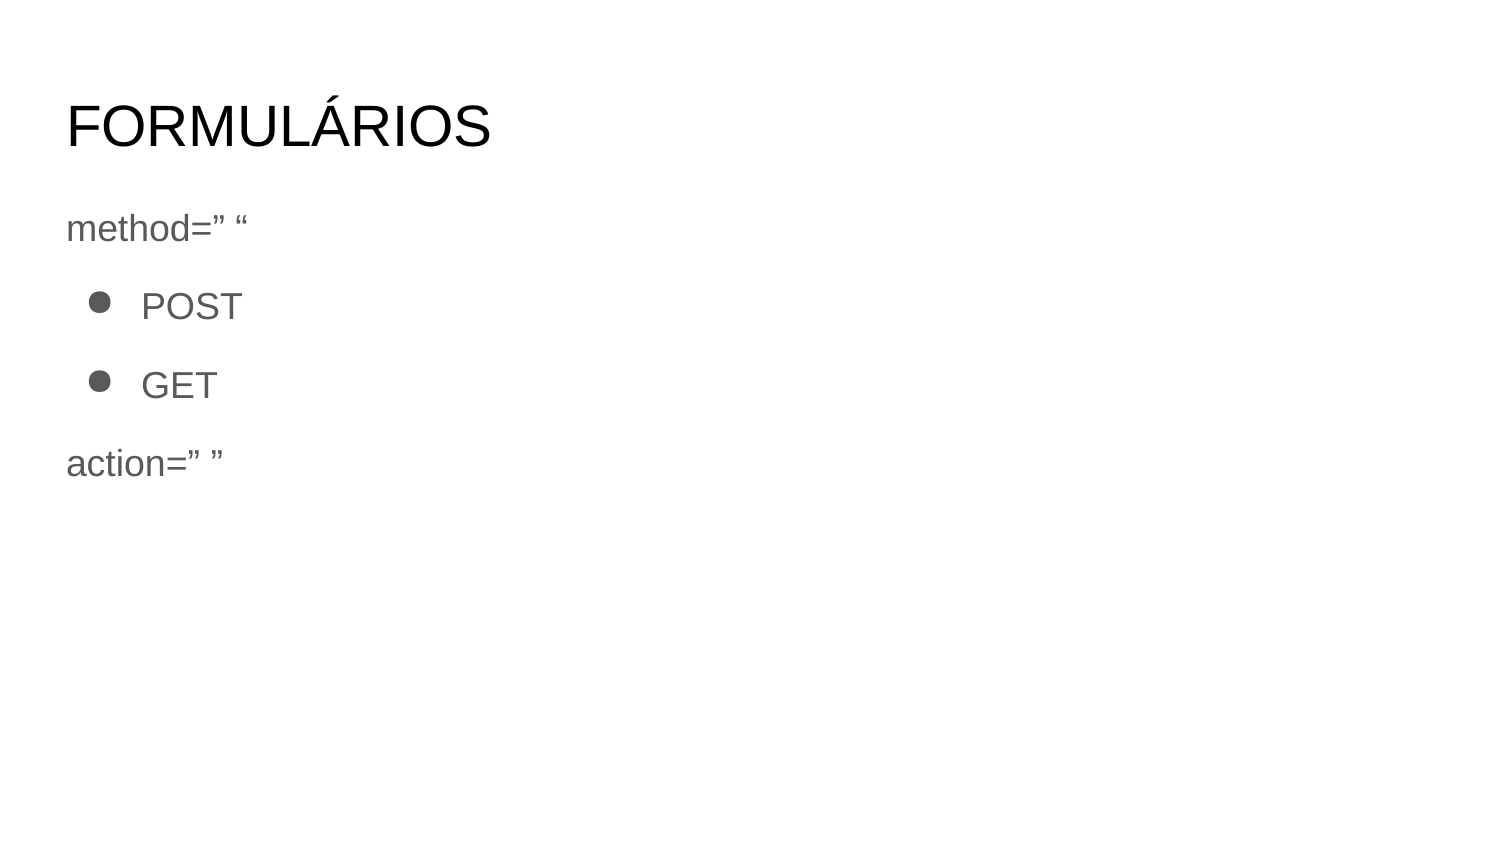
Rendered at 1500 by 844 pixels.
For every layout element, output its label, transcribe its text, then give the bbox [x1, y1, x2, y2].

list method=” “ POST GET action=” ” [51, 189, 1449, 750]
title FORMULÁRIOS [51, 72, 1449, 167]
